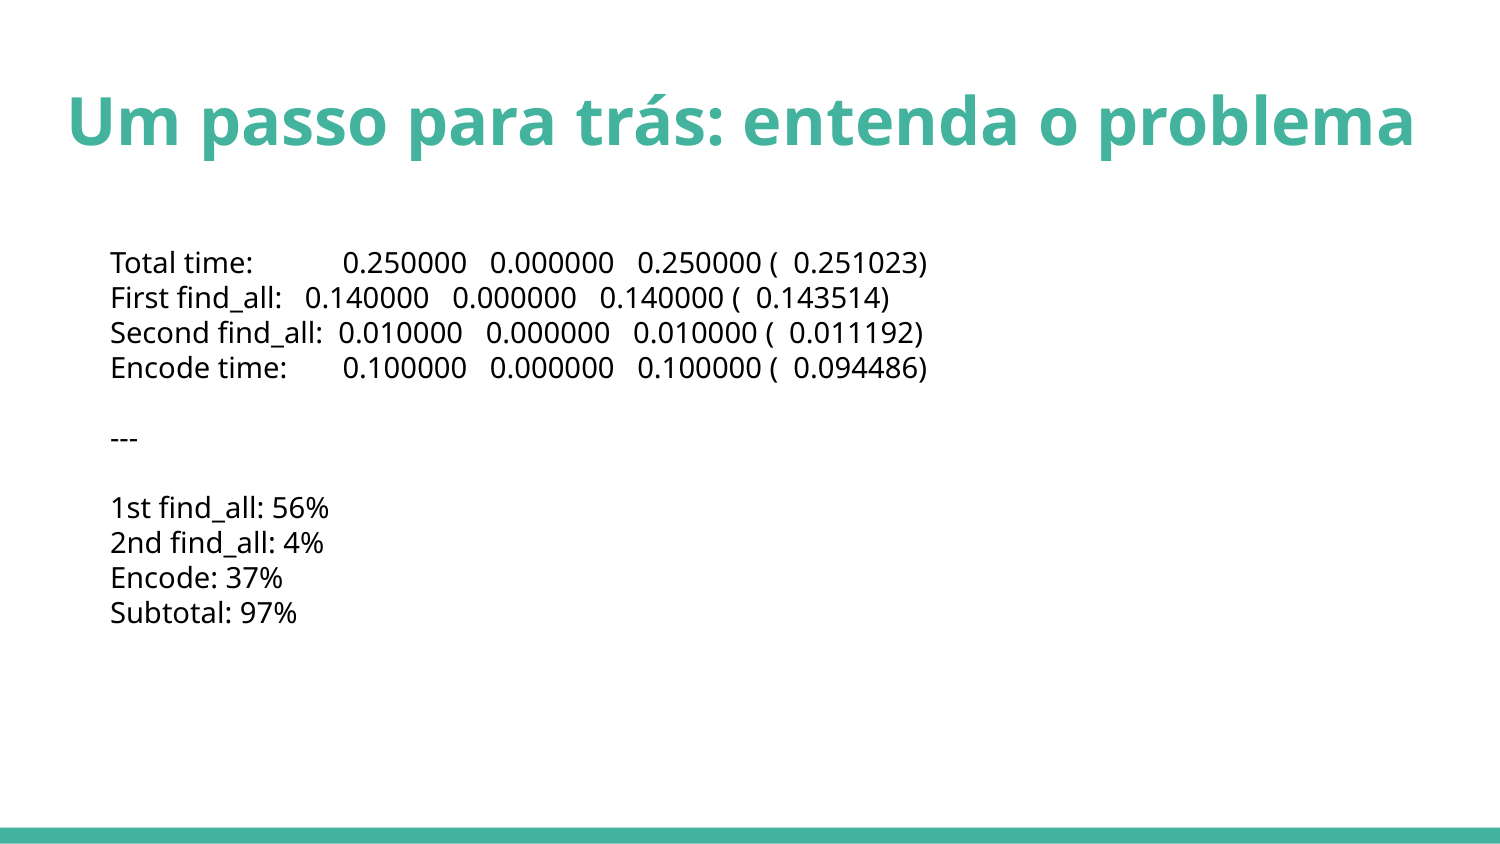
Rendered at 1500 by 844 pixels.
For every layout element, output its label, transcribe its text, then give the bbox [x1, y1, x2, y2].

title Um passo para trás: entenda o problema [51, 64, 1449, 167]
text_box Total time: 0.250000 0.000000 0.250000 ( 0.251023) First find_all: 0.140000 0.000000 0.140000 ( 0.143514) Second find_all: 0.010000 0.000000 0.010000 ( 0.011192) Encode time: 0.100000 0.000000 0.100000 ( 0.094486) --- 1st find_all: 56% 2nd find_all: 4% Encode: 37% Subtotal: 97% [94, 229, 1289, 683]
